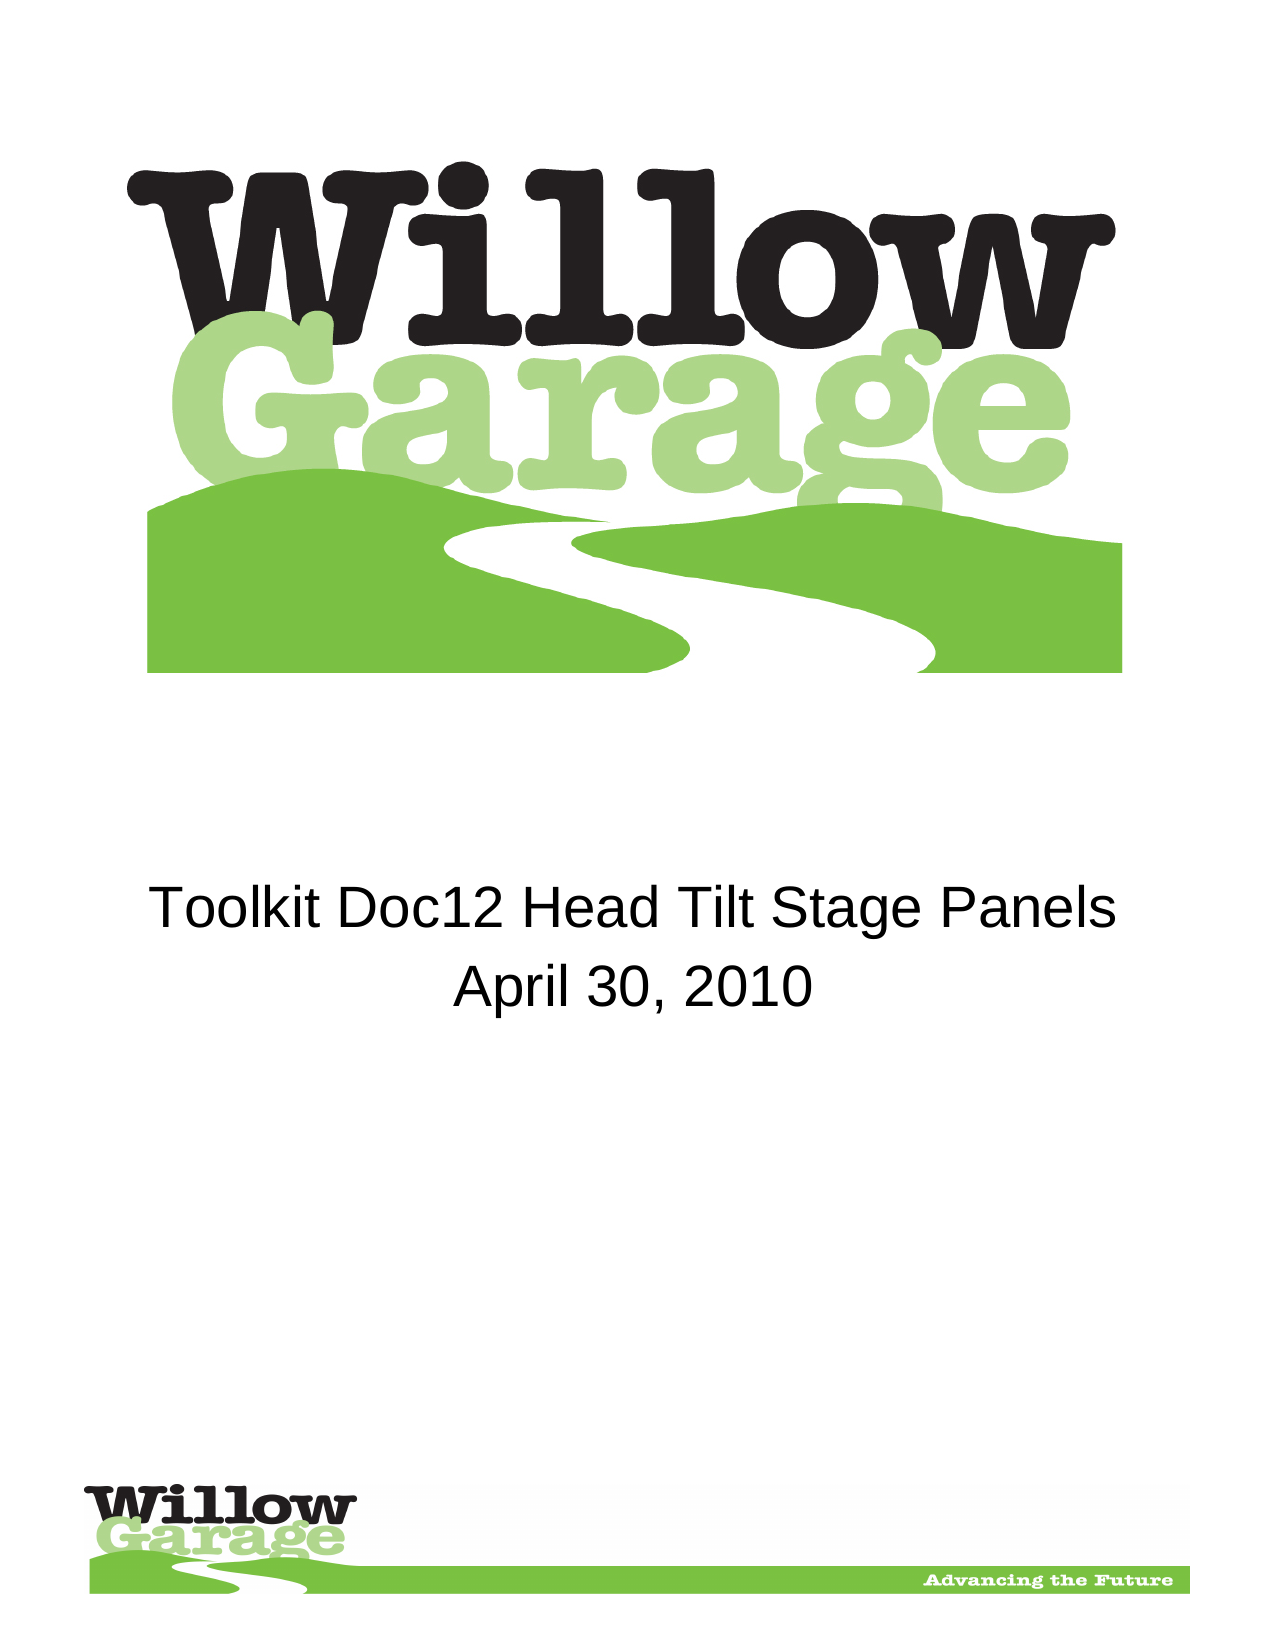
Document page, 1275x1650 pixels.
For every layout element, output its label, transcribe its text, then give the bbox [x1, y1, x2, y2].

picture [42, 42, 1233, 784]
list Toolkit Doc12 Head Tilt Stage Panels April 30, 2010 [42, 866, 1233, 1197]
picture [84, 1484, 1190, 1594]
